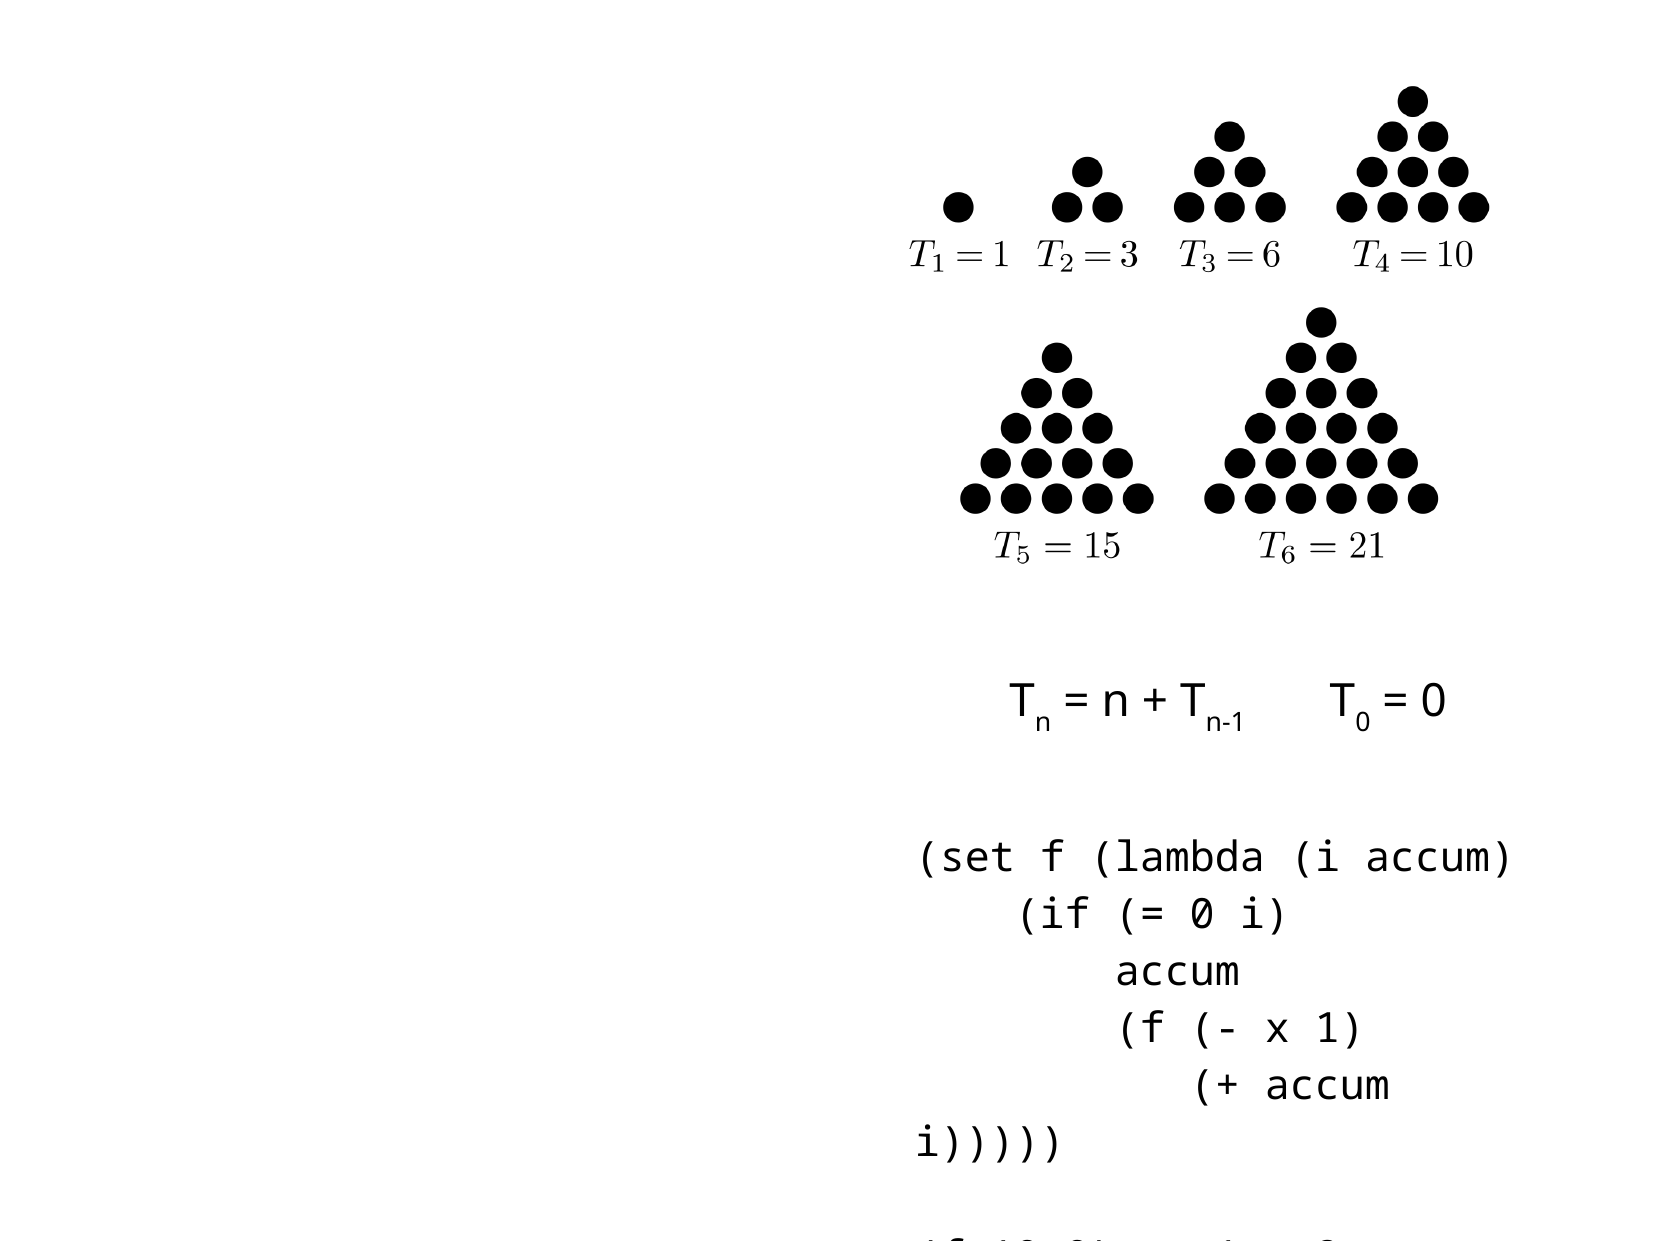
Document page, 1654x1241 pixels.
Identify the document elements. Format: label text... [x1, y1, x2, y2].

text_box (set f (lambda (i accum) (if (= 0 i) accum (f (- x 1) (+ accum i))))) (f 10 0) ↦ 1 + 2 + … + 10 [900, 819, 1541, 1126]
text_box Tn = n + Tn-1 T0 = 0 [994, 660, 1422, 730]
picture [882, 59, 1516, 591]
